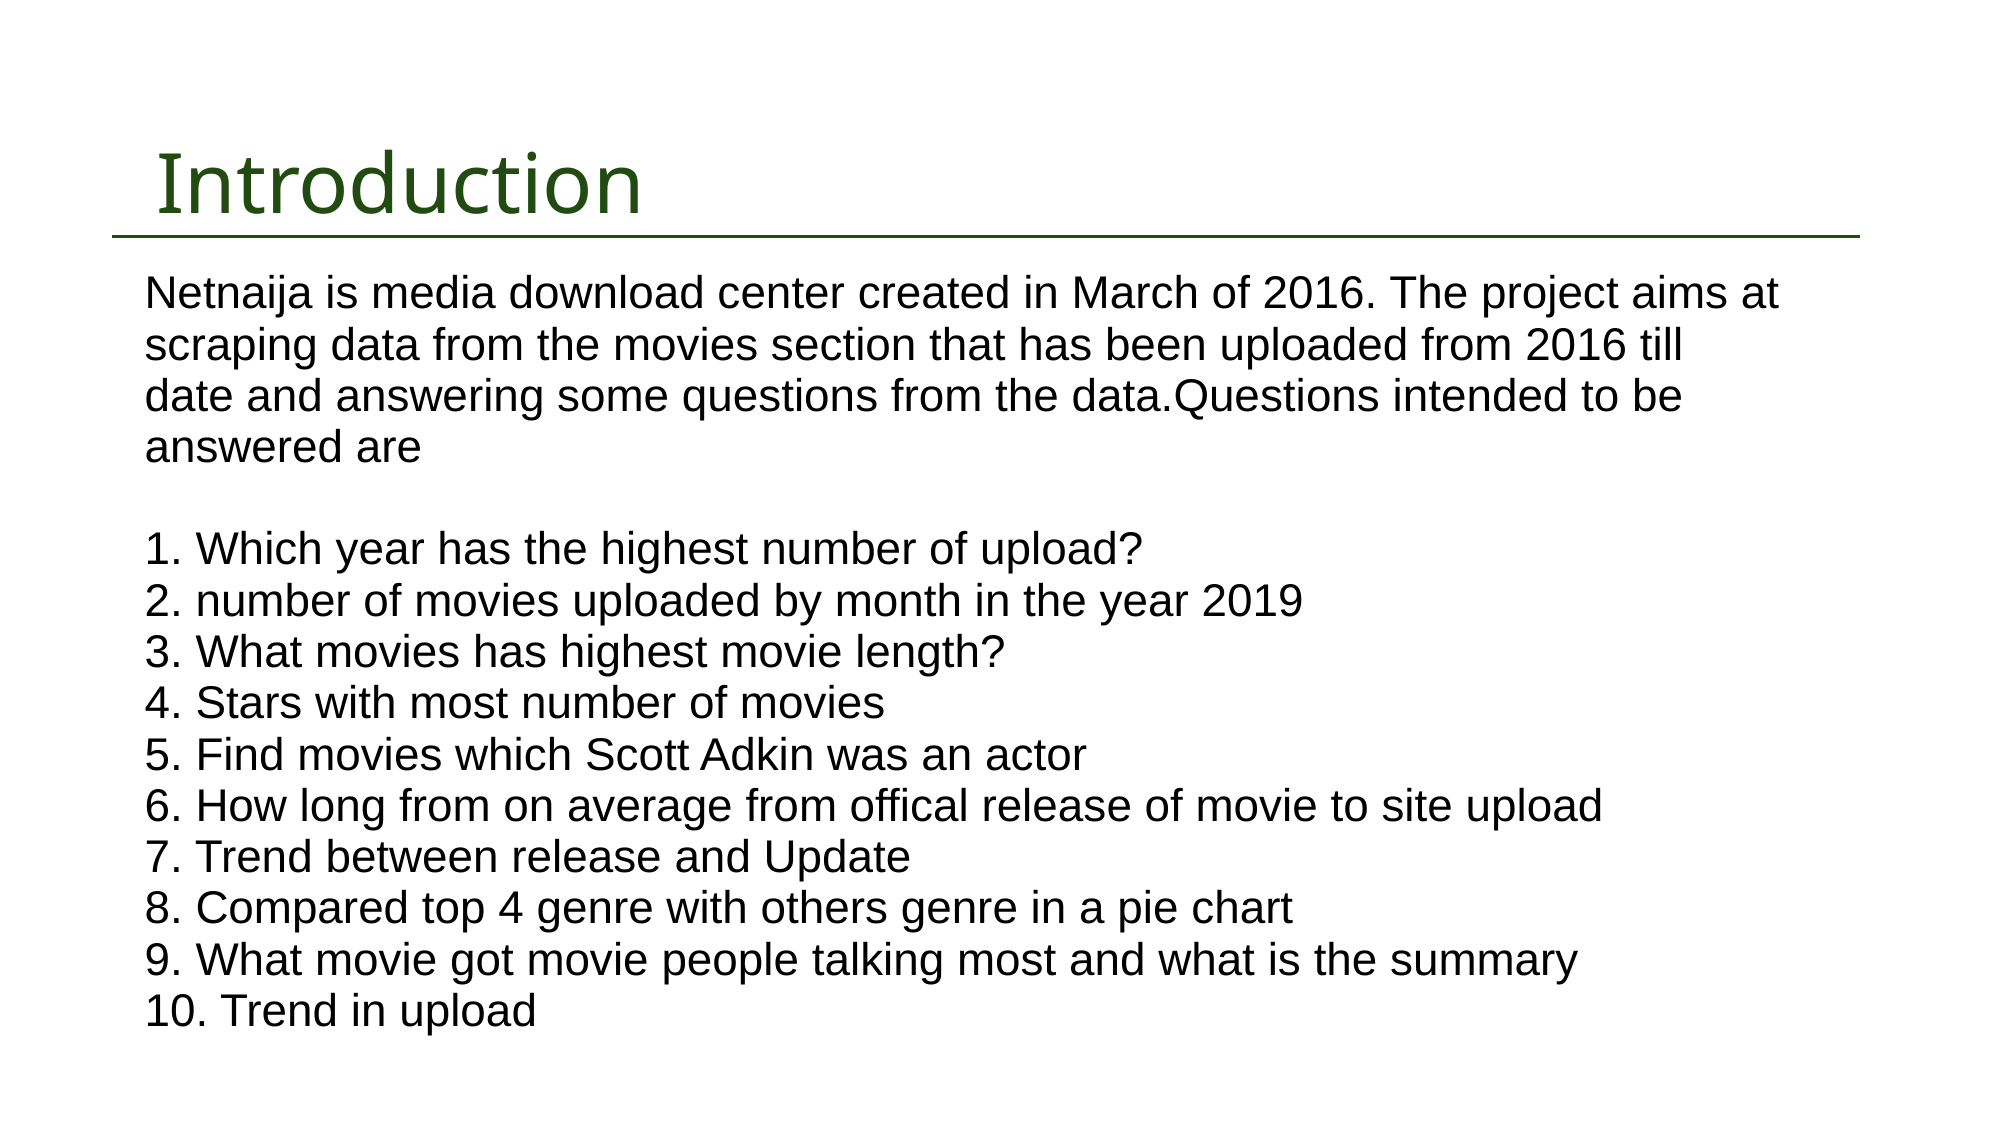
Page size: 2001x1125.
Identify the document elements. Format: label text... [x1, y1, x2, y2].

text_box Introduction [141, 124, 709, 227]
text_box Netnaija is media download center created in March of 2016. The project aims at scraping data from the movies section that has been uploaded from 2016 till date and answering some questions from the data.Questions intended to be answered are 1. Which year has the highest number of upload? 2. number of movies uploaded by month in the year 2019 3. What movies has highest movie length? 4. Stars with most number of movies 5. Find movies which Scott Adkin was an actor 6. How long from on average from offical release of movie to site upload 7. Trend between release and Update 8. Compared top 4 genre with others genre in a pie chart 9. What movie got movie people talking most and what is the summary 10. Trend in upload [129, 259, 1796, 1063]
